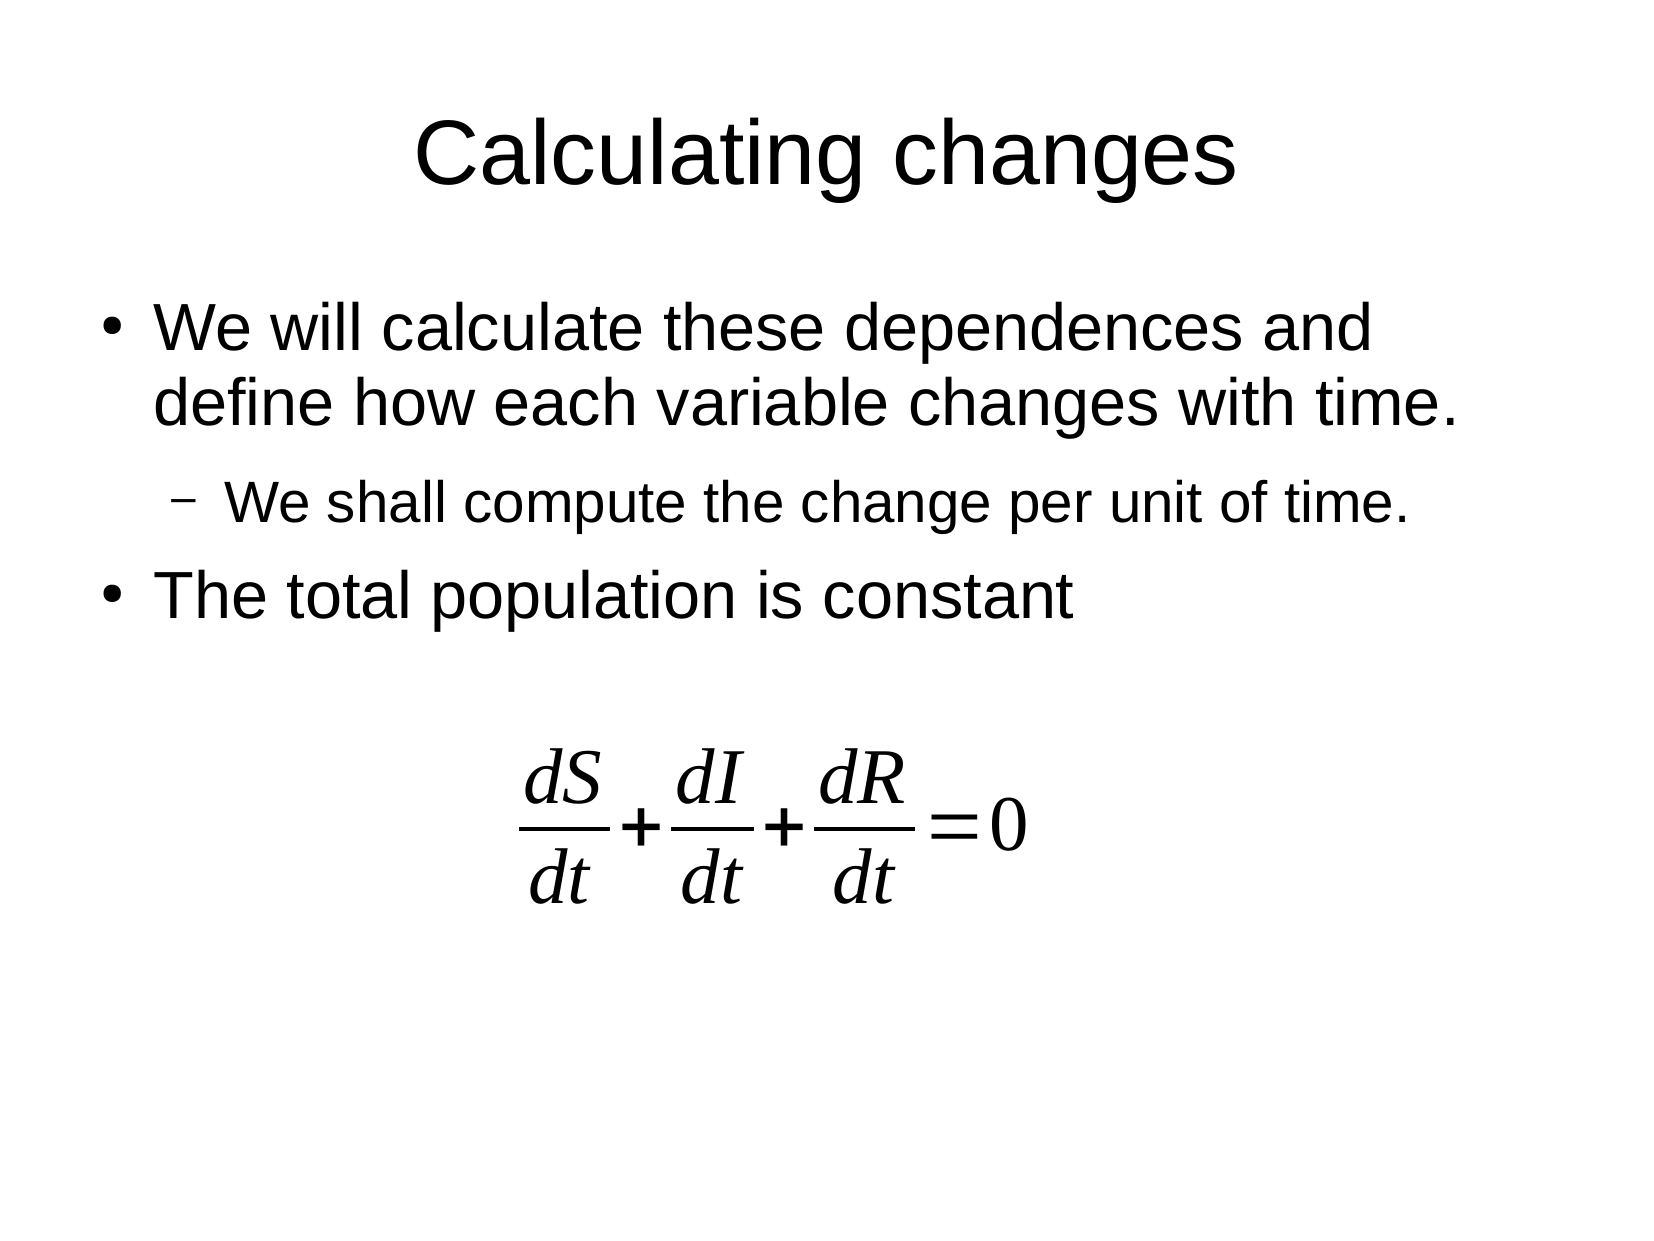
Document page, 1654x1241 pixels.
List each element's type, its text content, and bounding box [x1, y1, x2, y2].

chart [494, 731, 1048, 922]
list We will calculate these dependences and define how each variable changes with time. We shall compute the change per unit of time. The total population is constant [82, 290, 1571, 1010]
title Calculating changes [82, 49, 1571, 257]
